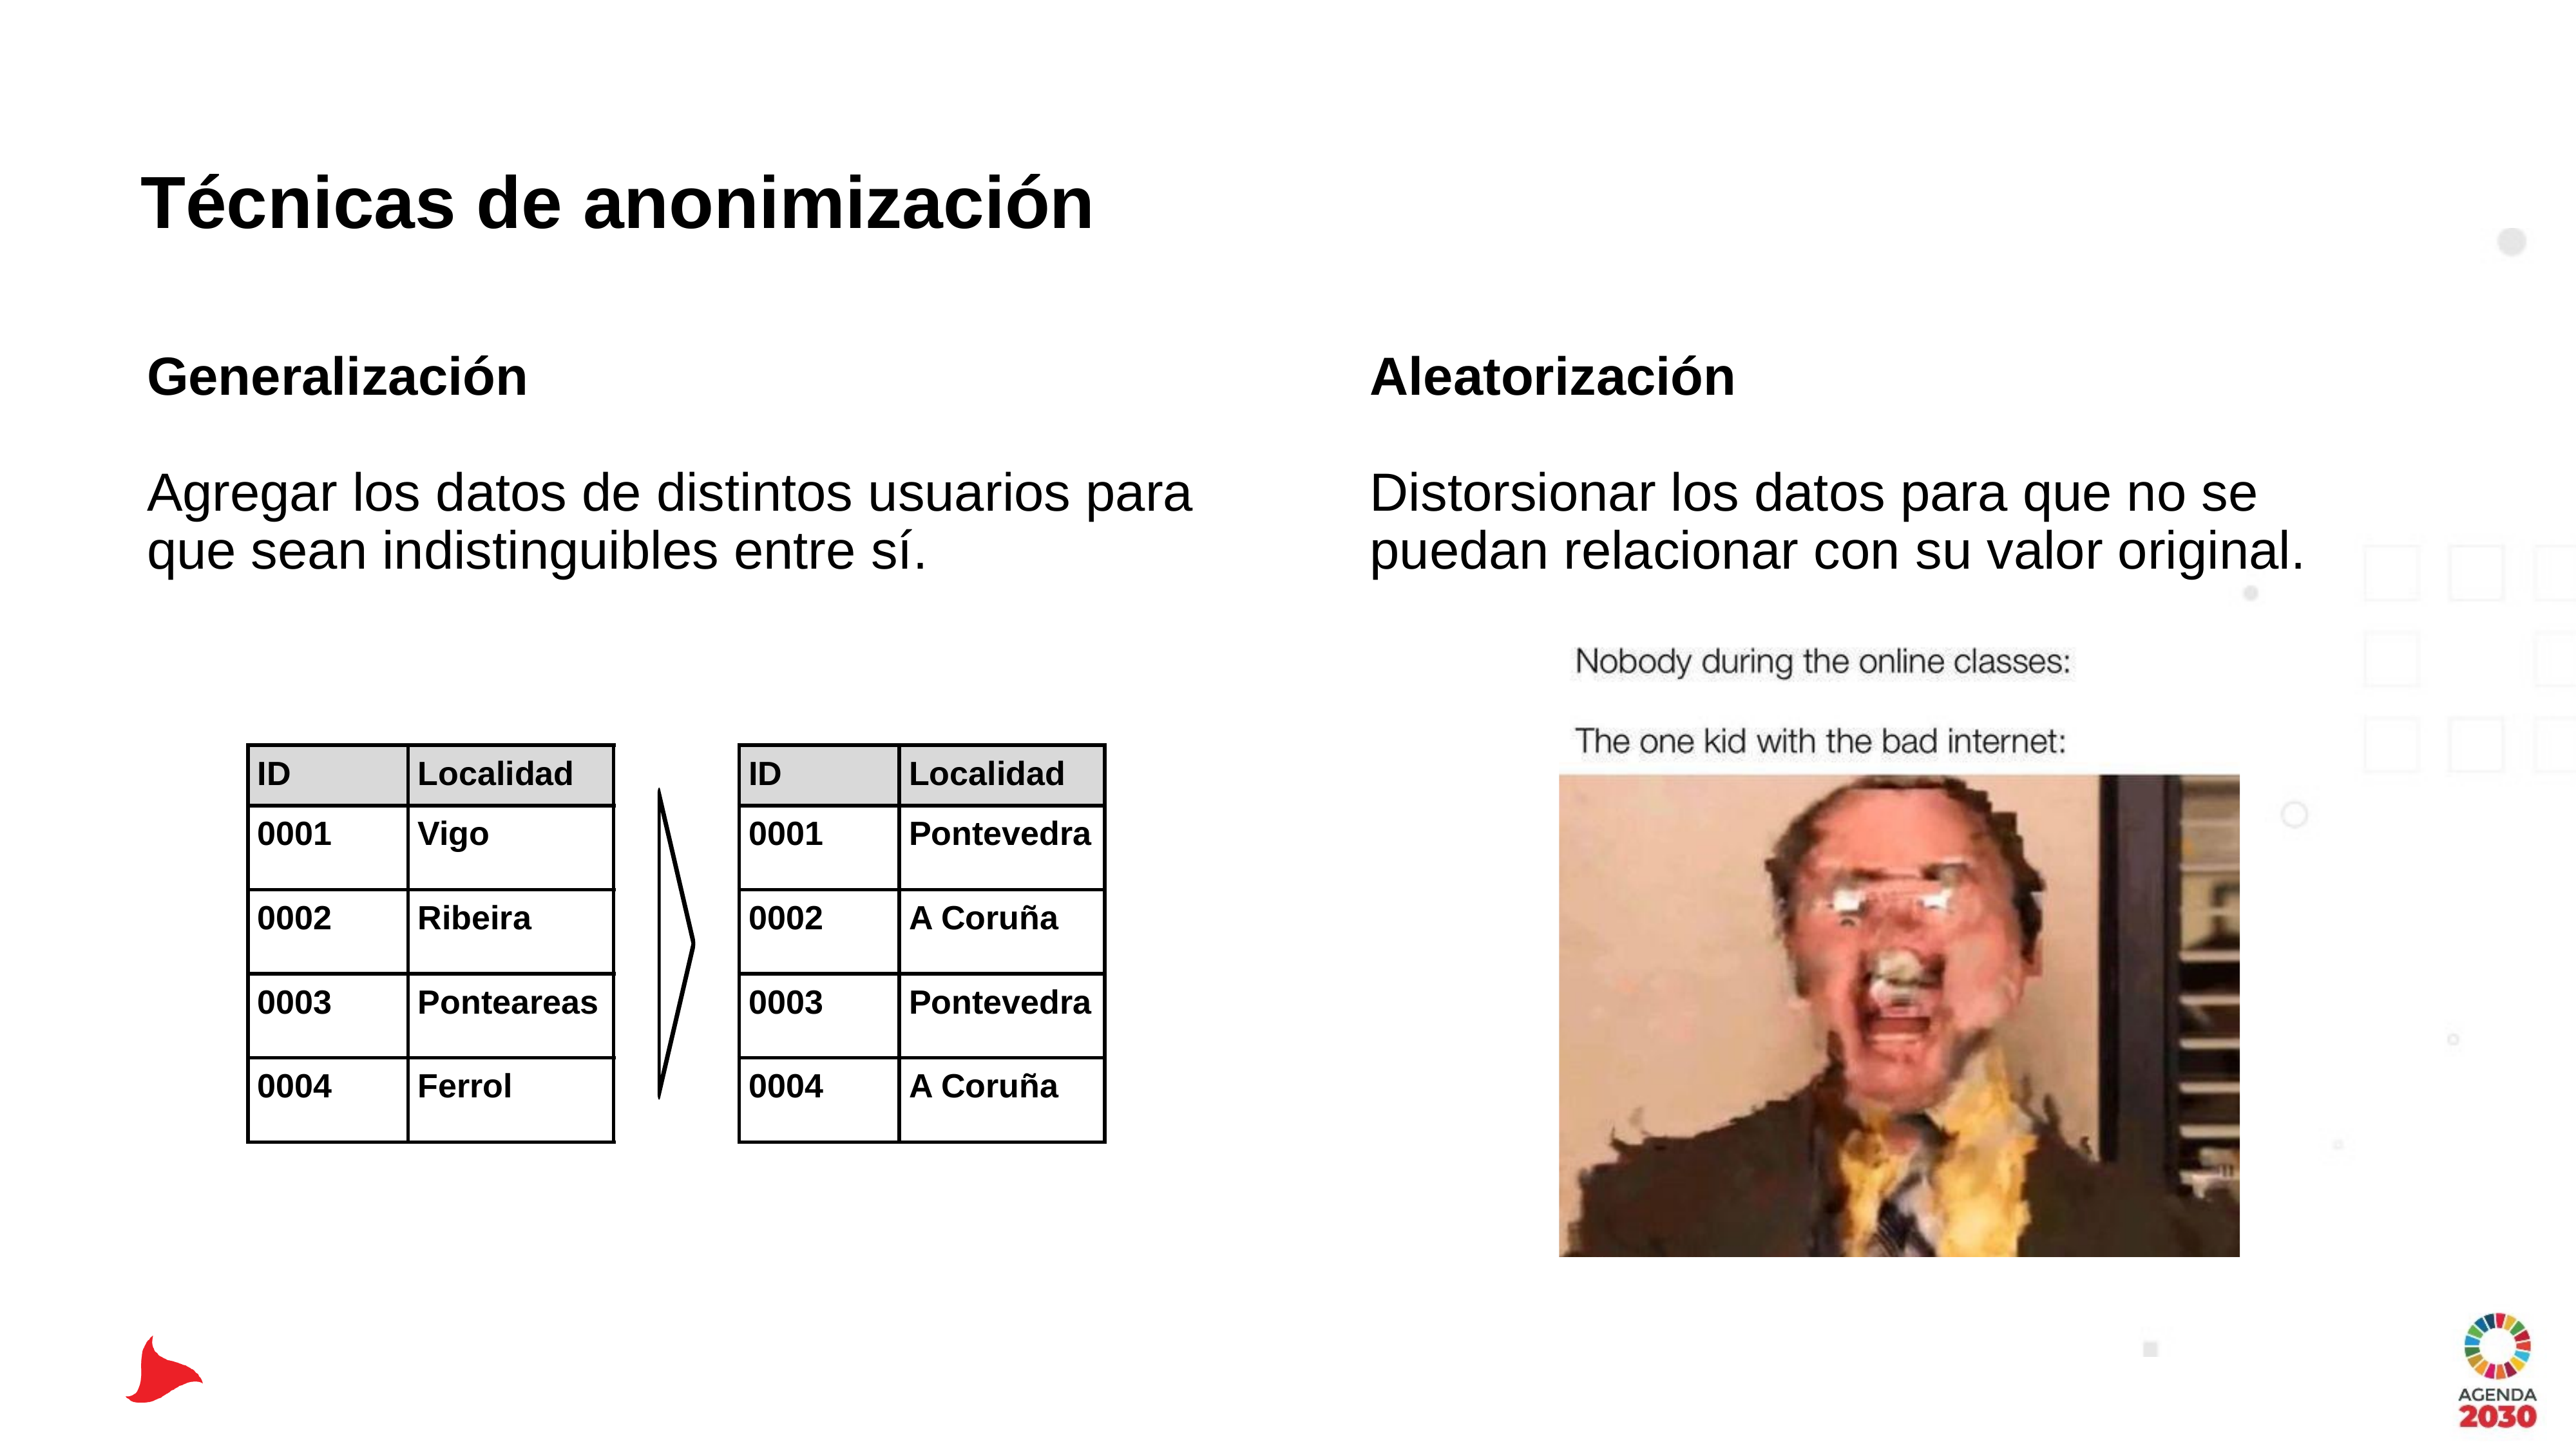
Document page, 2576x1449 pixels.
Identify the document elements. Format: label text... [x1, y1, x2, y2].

table_cell 0003 [250, 976, 406, 1056]
list Aleatorización Distorsionar los datos para que no se puedan relacionar con su valor original. [1350, 339, 2448, 656]
table_cell 0004 [741, 1059, 897, 1141]
table_header Localidad [410, 747, 612, 804]
table_header Localidad [901, 747, 1103, 804]
title Técnicas de anonimización [131, 77, 2454, 249]
table_cell A Coruña [901, 891, 1103, 972]
picture [126, 1336, 203, 1403]
table_cell 0003 [741, 976, 897, 1056]
table_header ID [250, 747, 406, 804]
table_cell Vigo [410, 808, 612, 888]
picture [1559, 228, 2576, 1441]
table_cell Ferrol [410, 1059, 612, 1141]
table_cell 0001 [741, 808, 897, 888]
table_cell 0002 [741, 891, 897, 972]
table_cell A Coruña [901, 1059, 1103, 1141]
table_cell Ribeira [410, 891, 612, 972]
table_cell 0002 [250, 891, 406, 972]
table_cell 0004 [250, 1059, 406, 1141]
table_cell Pontevedra [901, 808, 1103, 888]
table_cell 0001 [250, 808, 406, 888]
table_cell Pontevedra [901, 976, 1103, 1056]
table_cell Ponteareas [410, 976, 612, 1056]
table_header ID [741, 747, 897, 804]
list Generalización Agregar los datos de distintos usuarios para que sean indistinguibles entre sí. [128, 339, 1225, 656]
text_box [657, 787, 696, 1100]
